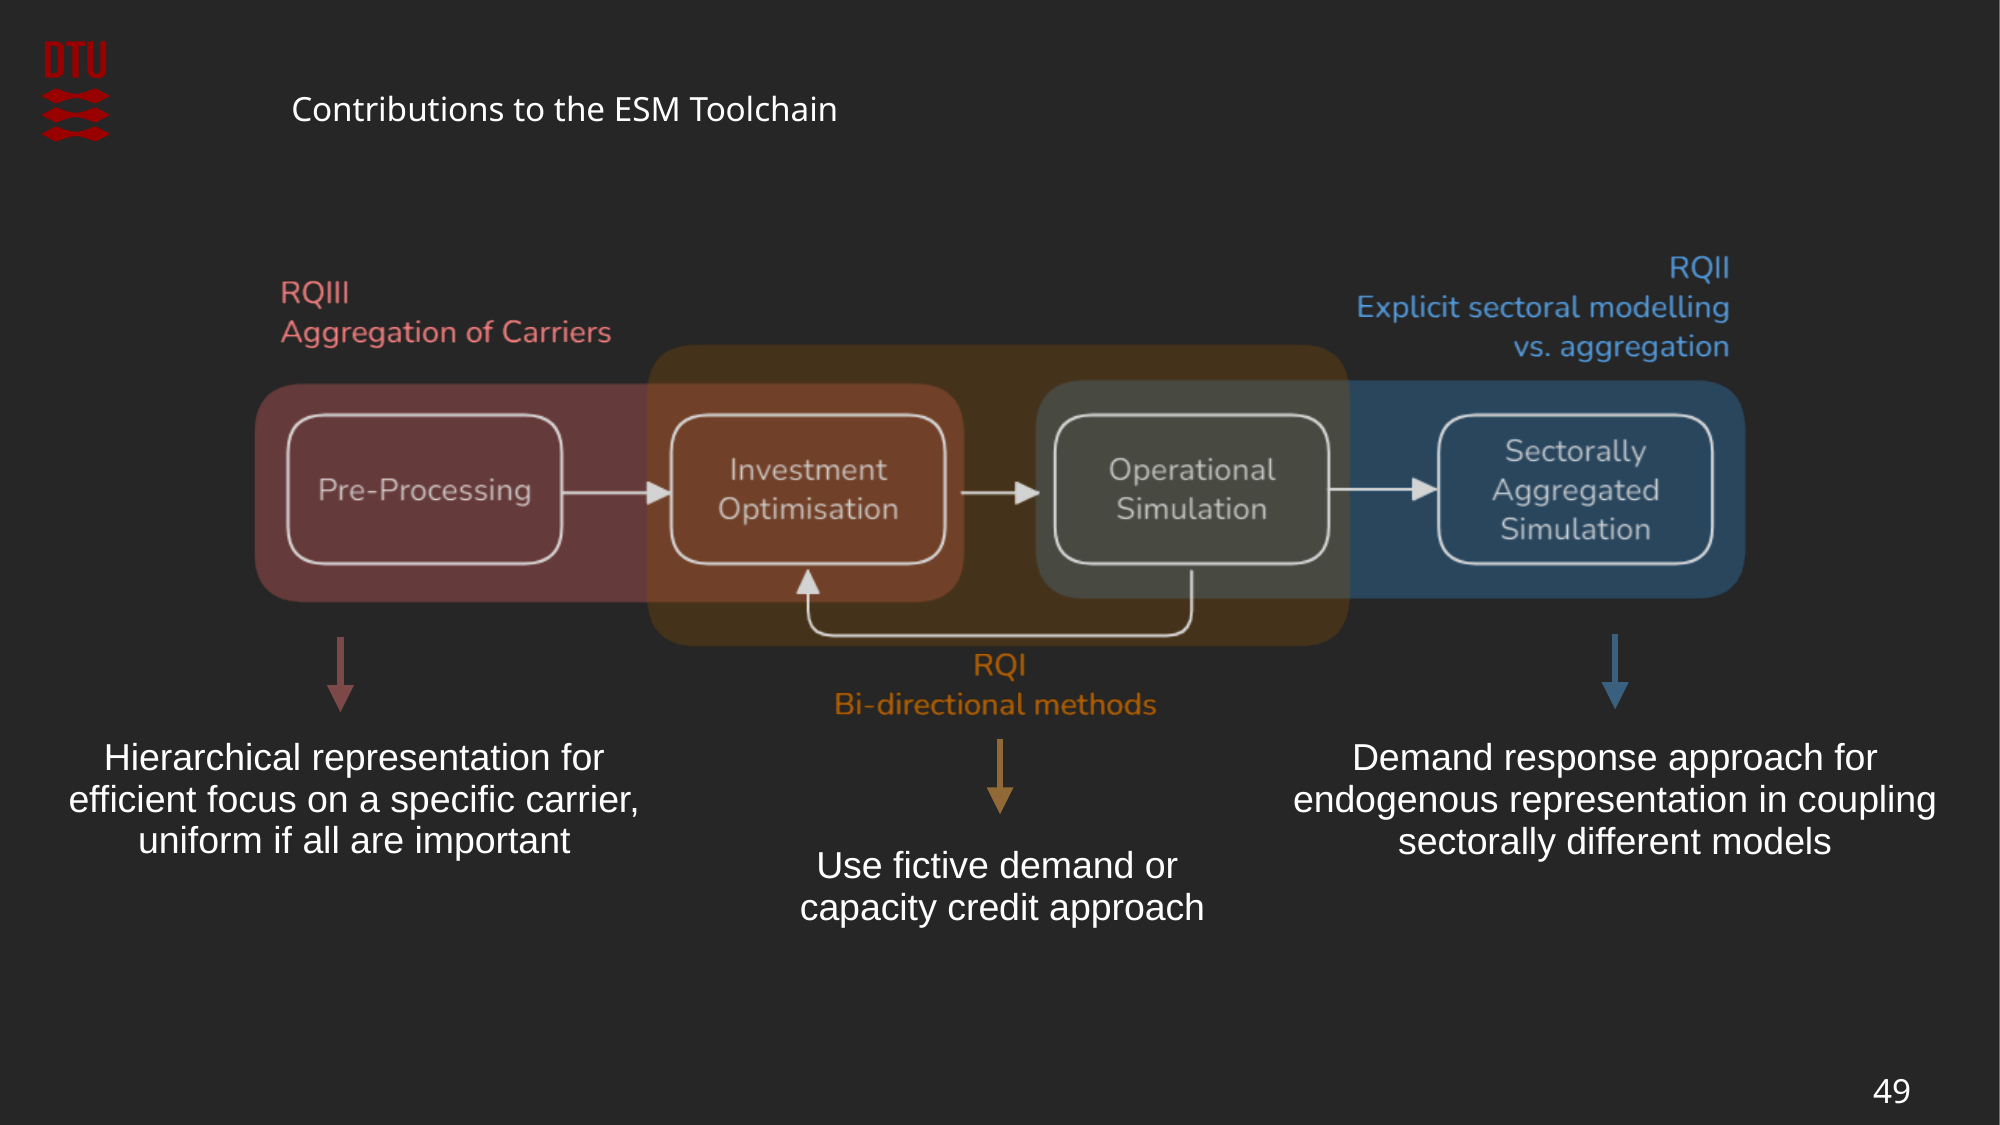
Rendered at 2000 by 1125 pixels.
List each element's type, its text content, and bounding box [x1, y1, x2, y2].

text_box <number> [1858, 1063, 1979, 1115]
text_box Hierarchical representation for efficient focus on a specific carrier, uniform if all are important [49, 728, 660, 940]
picture [239, 233, 1761, 741]
title Contributions to the ESM Toolchain [291, 70, 1819, 148]
text_box Use fictive demand or capacity credit approach [697, 837, 1308, 1004]
text_box Demand response approach for endogenous representation in coupling sectorally different models [1259, 728, 1971, 912]
